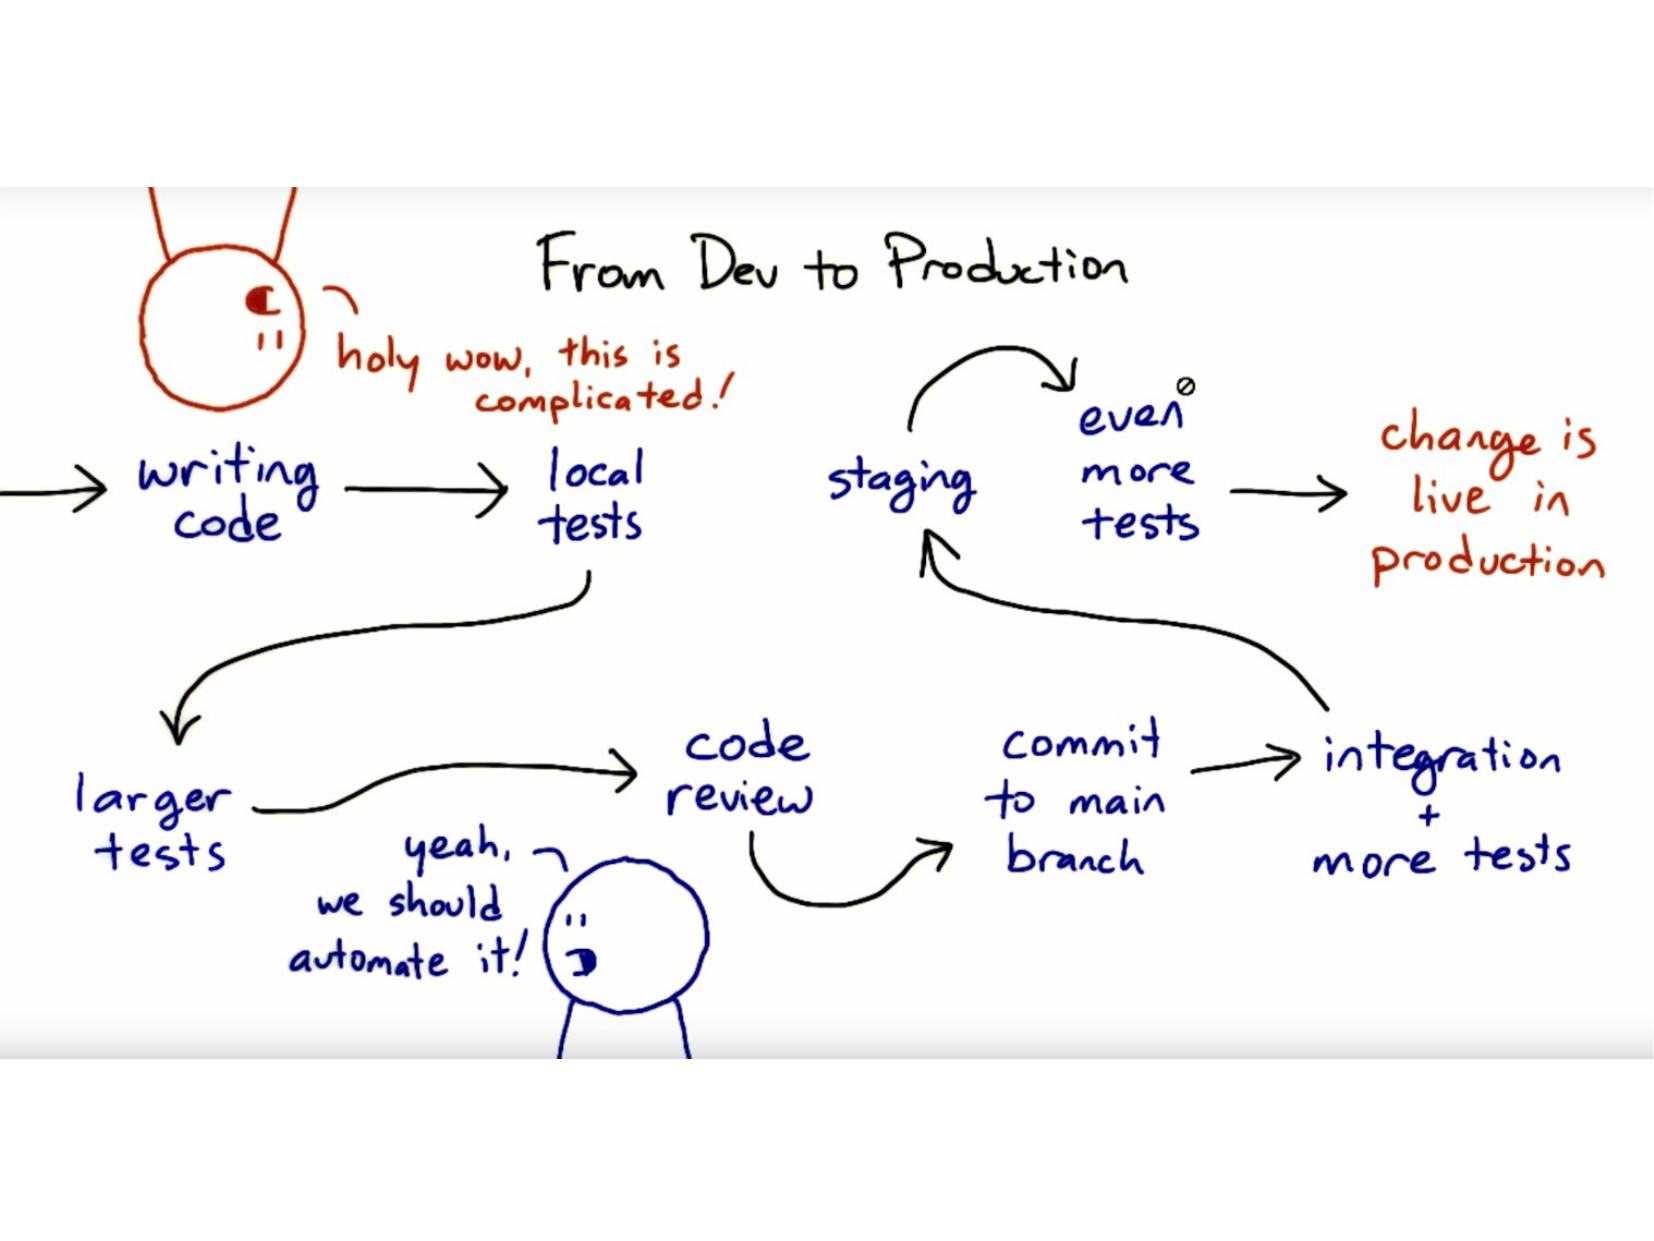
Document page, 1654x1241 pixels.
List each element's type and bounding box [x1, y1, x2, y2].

picture [0, 187, 1654, 1059]
